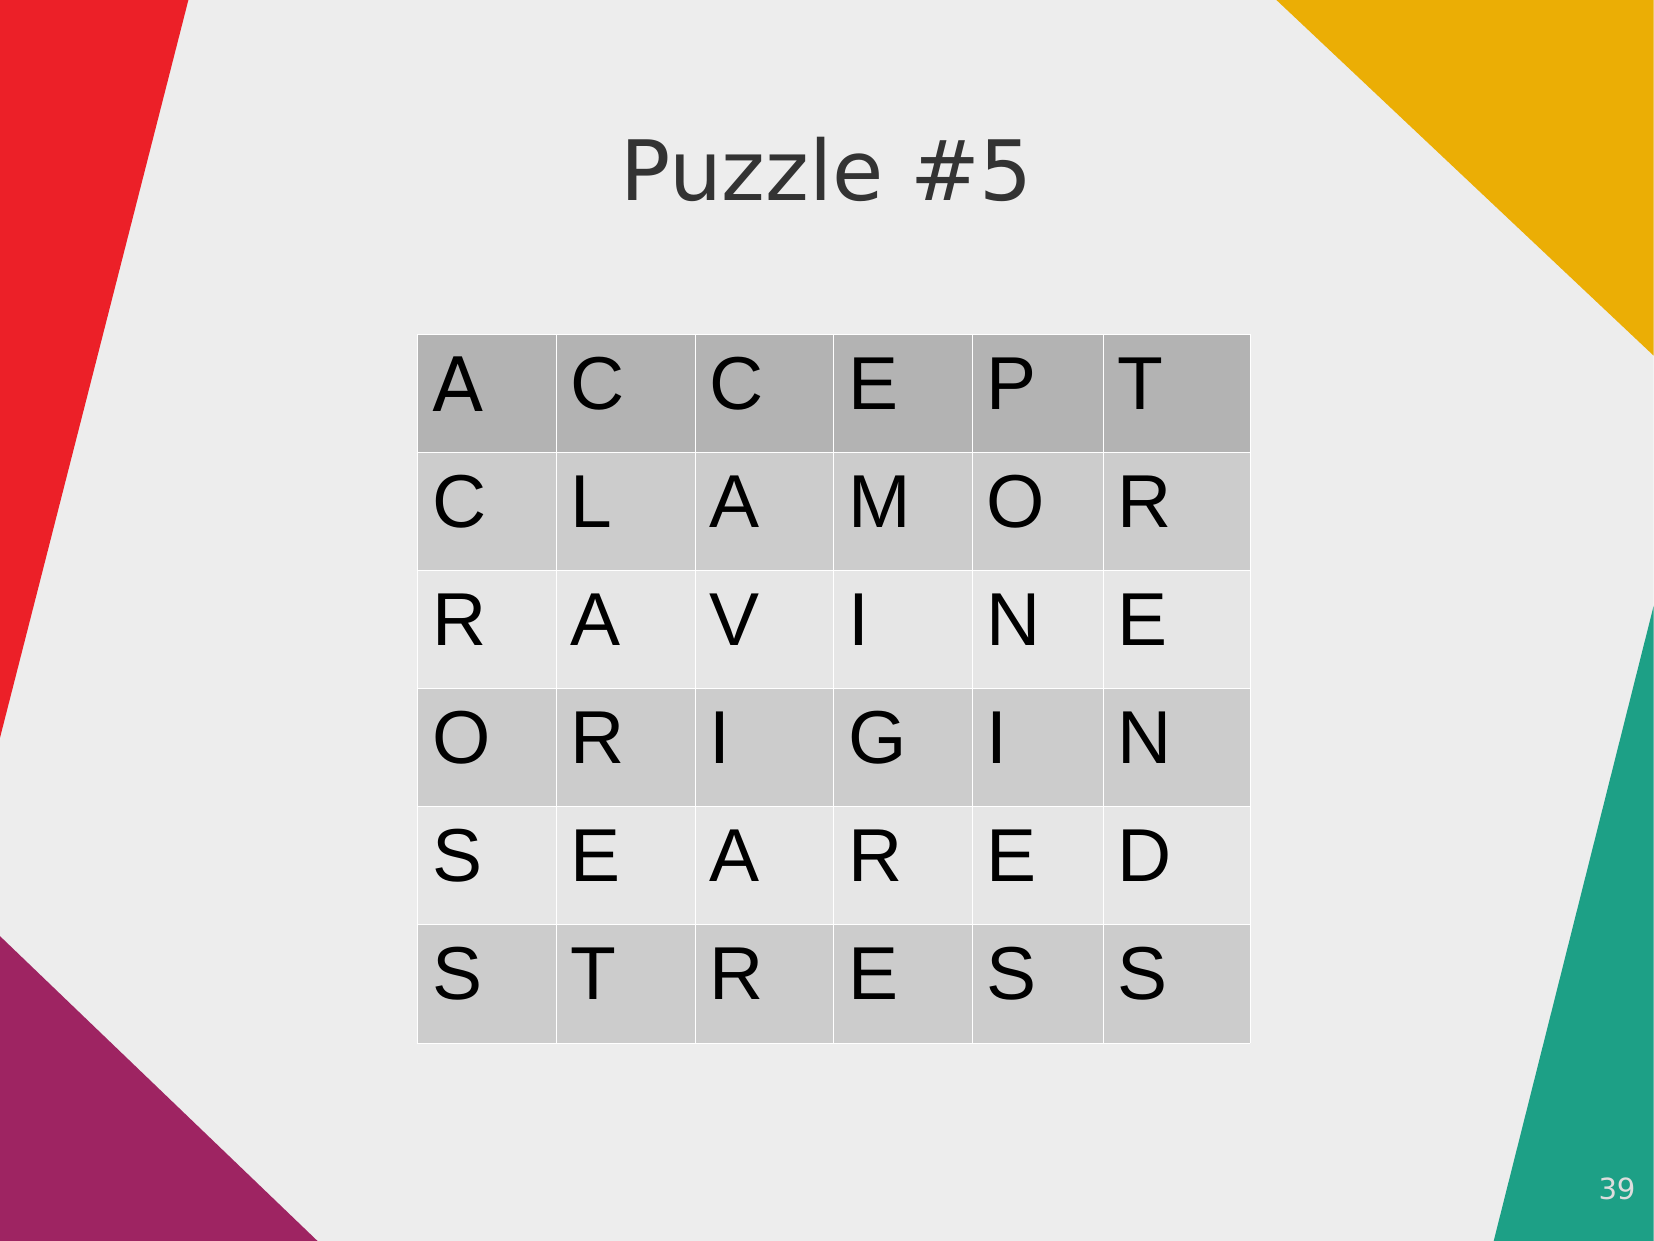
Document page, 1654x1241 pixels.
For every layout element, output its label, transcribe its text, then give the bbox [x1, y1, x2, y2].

table_cell S [418, 807, 556, 924]
table_cell A [696, 453, 833, 570]
table_cell R [696, 925, 833, 1043]
table_cell N [1104, 689, 1250, 806]
table_cell A [557, 571, 695, 688]
table_header A [418, 335, 556, 452]
table_header P [973, 335, 1103, 452]
table_cell M [834, 453, 972, 570]
table_cell R [1104, 453, 1250, 570]
table_cell D [1104, 807, 1250, 924]
table_cell R [557, 689, 695, 806]
table_cell I [973, 689, 1103, 806]
table_cell I [696, 689, 833, 806]
table_cell O [418, 689, 556, 806]
table_header E [834, 335, 972, 452]
table_cell L [557, 453, 695, 570]
table_cell O [973, 453, 1103, 570]
table_cell A [696, 807, 833, 924]
table_cell E [557, 807, 695, 924]
table_cell T [557, 925, 695, 1043]
table_cell E [834, 925, 972, 1043]
table_cell V [696, 571, 833, 688]
table_cell C [418, 453, 556, 570]
table_cell G [834, 689, 972, 806]
table_cell I [834, 571, 972, 688]
table_cell N [973, 571, 1103, 688]
table_header C [696, 335, 833, 452]
table_cell R [418, 571, 556, 688]
table_cell E [1104, 571, 1250, 688]
title Puzzle #5 [114, 73, 1539, 271]
table_cell S [418, 925, 556, 1043]
table_cell R [834, 807, 972, 924]
table_header C [557, 335, 695, 452]
table_cell S [973, 925, 1103, 1043]
table_header T [1104, 335, 1250, 452]
table_cell S [1104, 925, 1250, 1043]
table_cell E [973, 807, 1103, 924]
